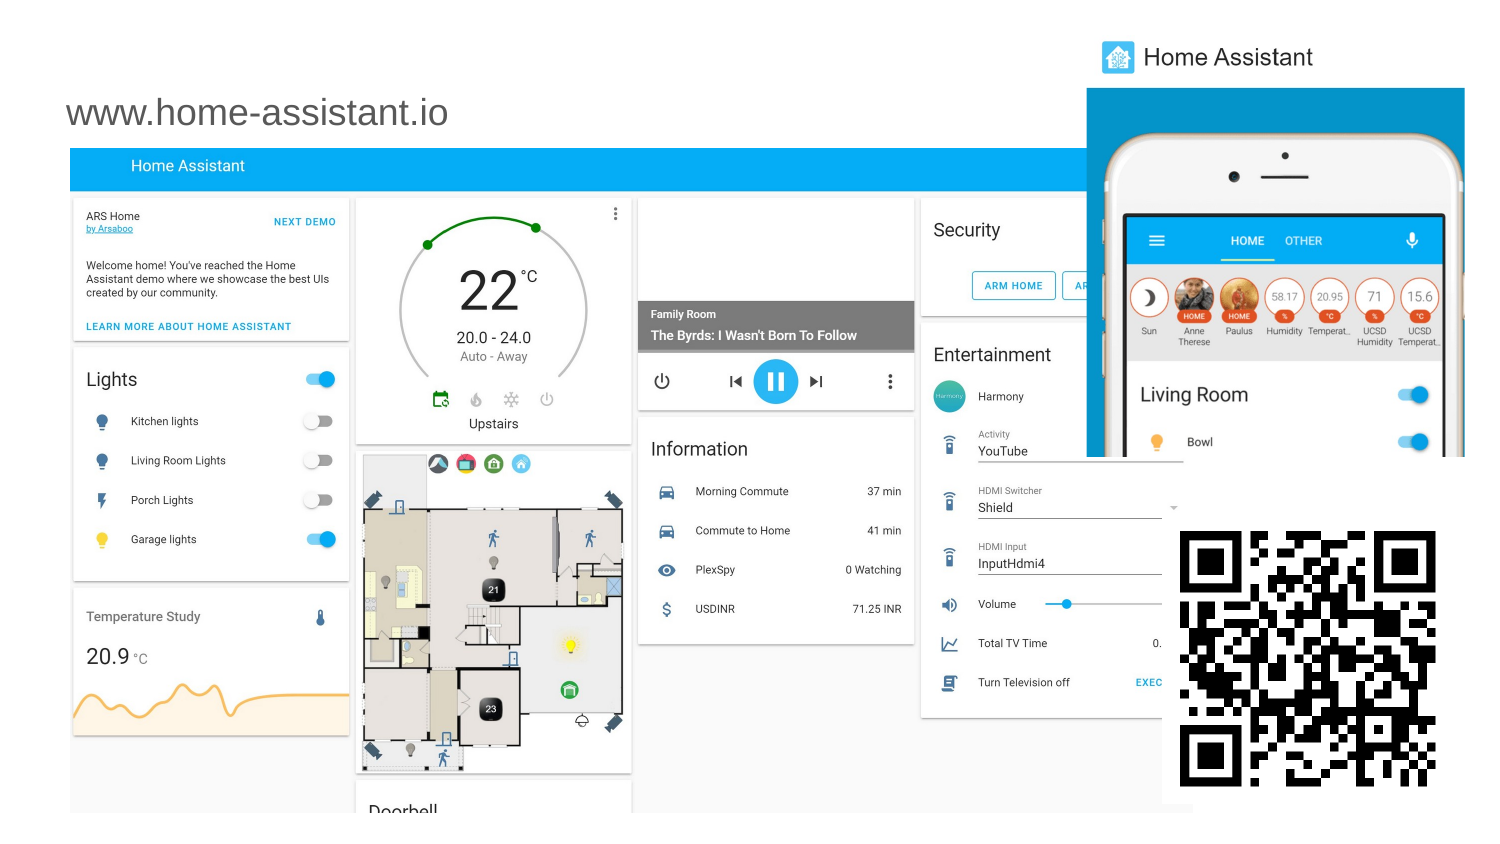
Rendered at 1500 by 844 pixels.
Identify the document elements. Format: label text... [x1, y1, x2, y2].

picture [210, 163, 216, 171]
picture [179, 160, 196, 171]
title www.home-assistant.io [51, 72, 1086, 167]
picture [132, 160, 173, 171]
picture [70, 133, 1465, 813]
picture [223, 162, 244, 171]
picture [198, 163, 207, 171]
picture [1086, 35, 1465, 88]
